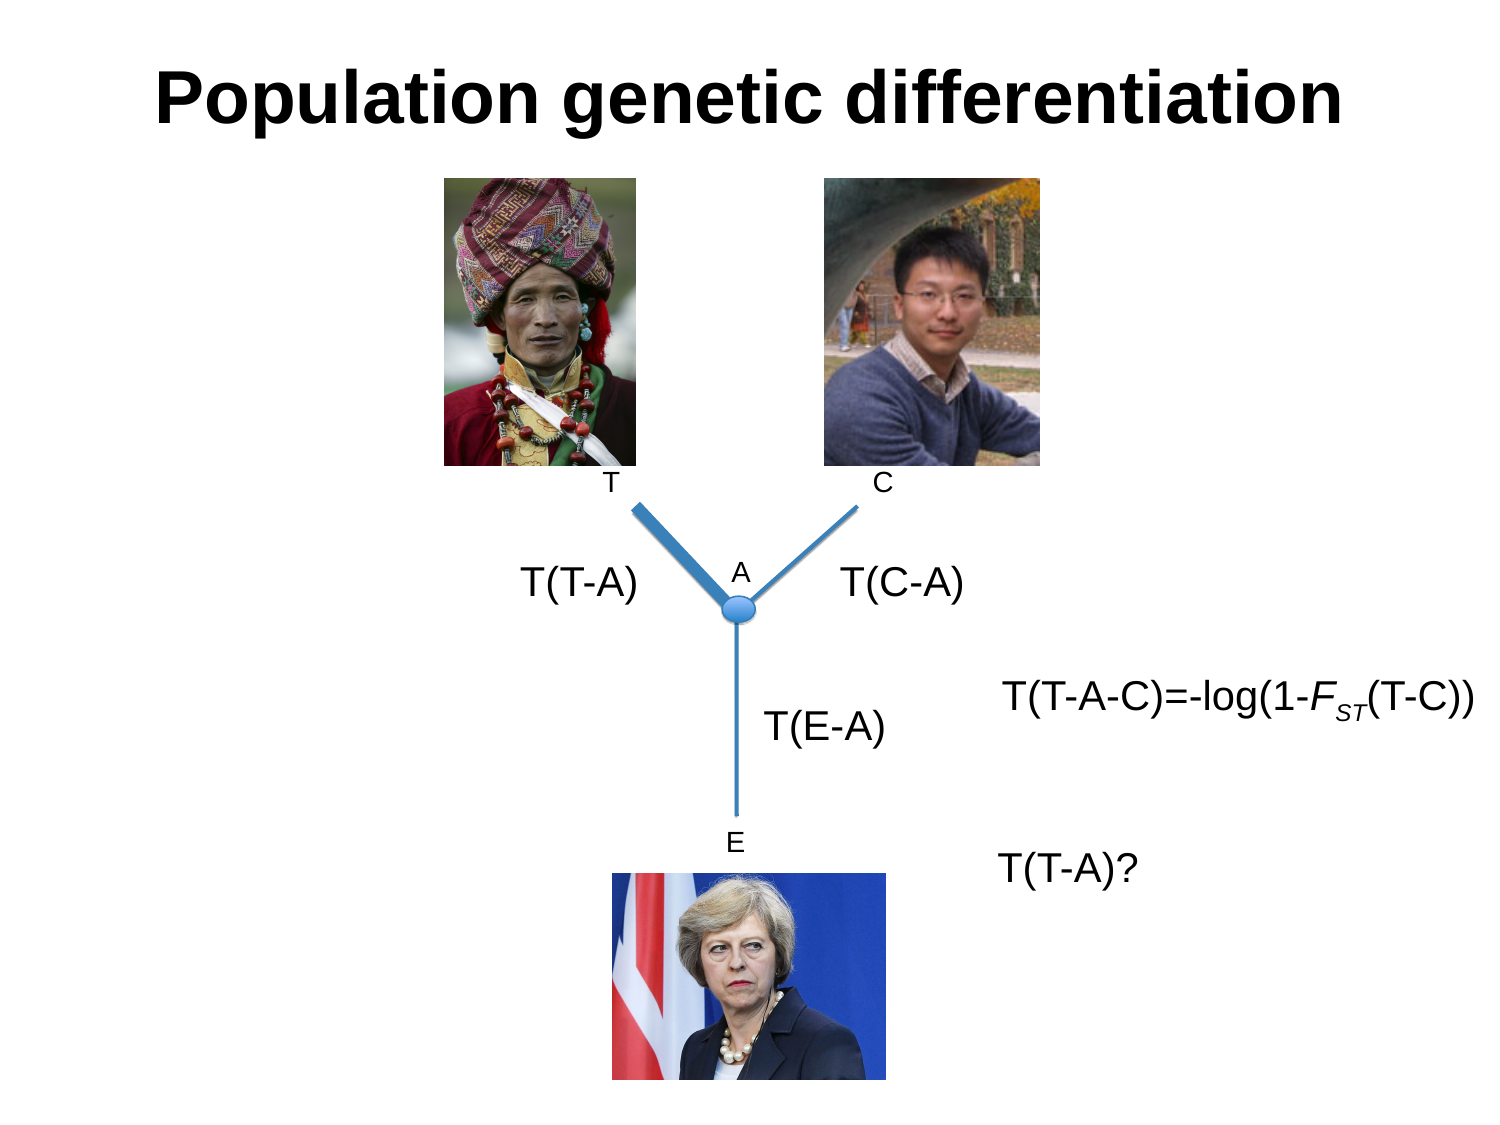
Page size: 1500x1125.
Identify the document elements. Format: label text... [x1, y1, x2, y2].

text_box T(E-A) [748, 691, 902, 757]
text_box T(T-A) [505, 547, 654, 613]
text_box T(T-A)? [982, 833, 1154, 899]
text_box T(T-A-C)=-log(1-FST(T-C)) [986, 661, 1491, 734]
picture [824, 233, 1040, 466]
text_box T(C-A) [824, 547, 980, 613]
text_box [722, 596, 756, 623]
title [75, 188, 1425, 233]
picture [444, 233, 636, 466]
picture [612, 873, 886, 1080]
text_box E [711, 816, 761, 866]
text_box C [857, 455, 909, 506]
text_box T [587, 455, 636, 506]
text_box Population genetic differentiation [74, 0, 1425, 188]
text_box A [716, 545, 766, 596]
